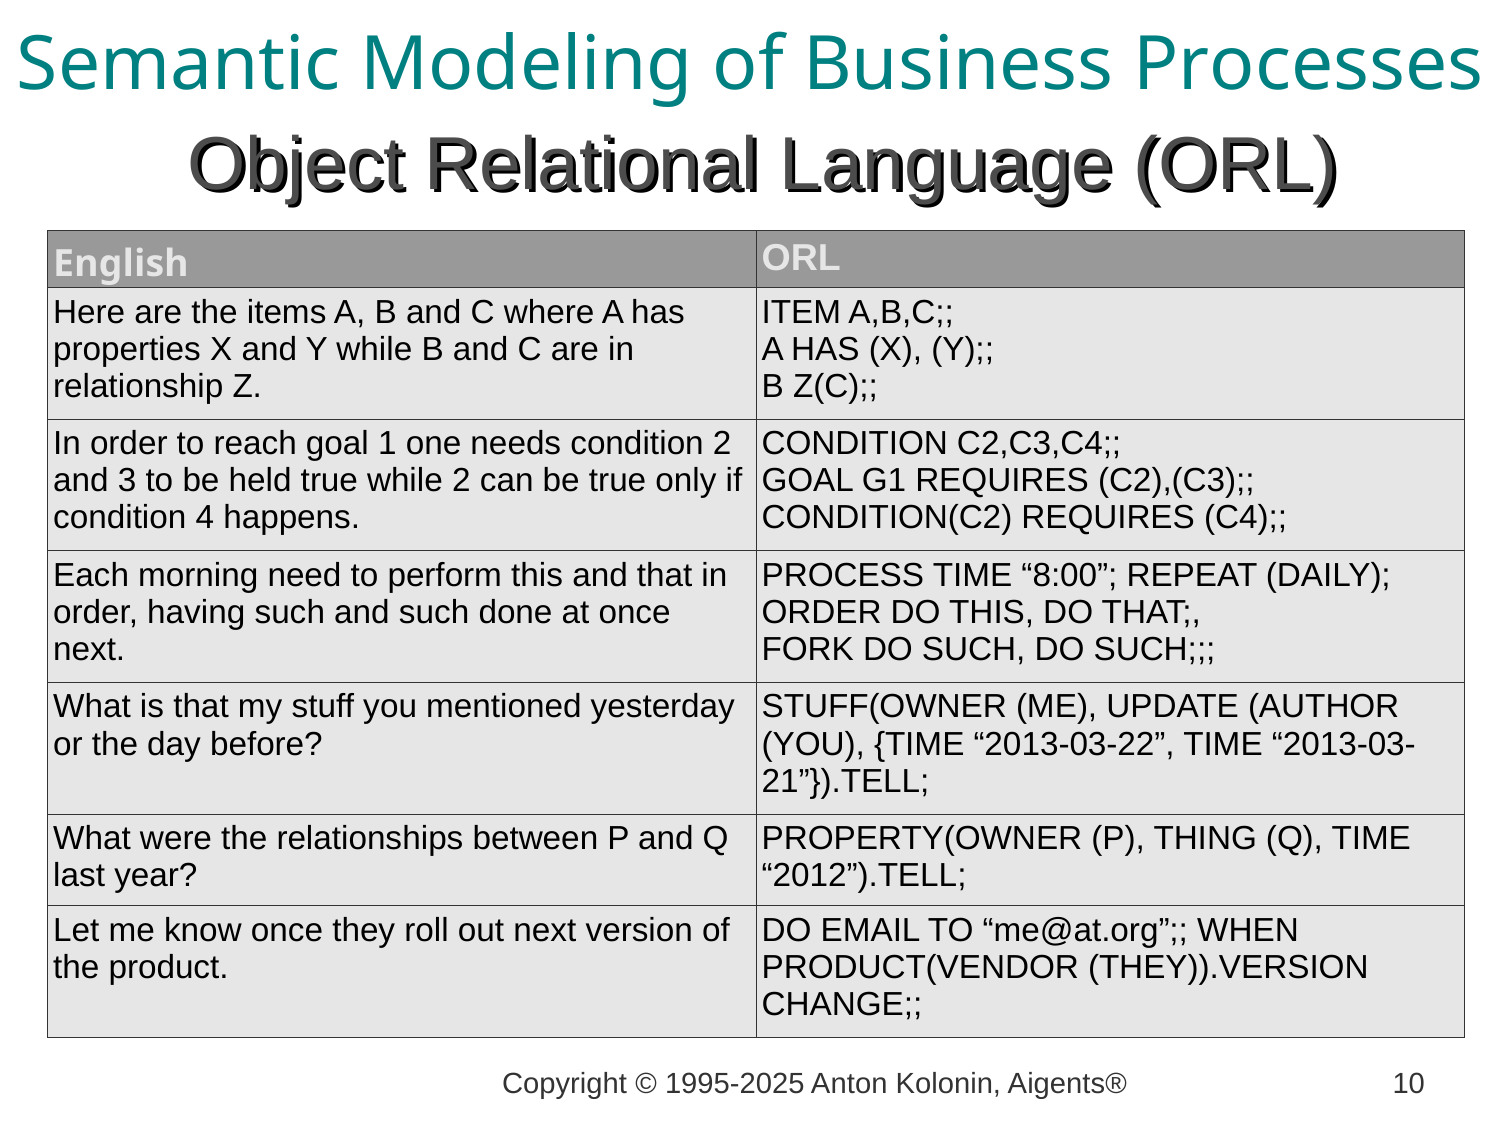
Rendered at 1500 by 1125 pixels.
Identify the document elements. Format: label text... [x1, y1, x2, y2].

table_cell PROPERTY(OWNER (P), THING (Q), TIME “2012”).TELL; [757, 815, 1464, 905]
table_cell Here are the items A, B and C where A has properties X and Y while B and C are in relationship Z. [48, 288, 756, 419]
title Object Relational Language (ORL) [0, 119, 1500, 213]
table_cell DO EMAIL TO “me@at.org”;; WHEN PRODUCT(VENDOR (THEY)).VERSION CHANGE;; [757, 906, 1464, 1037]
table_cell ITEM A,B,C;; A HAS (X), (Y);; B Z(C);; [757, 288, 1464, 419]
table_cell Let me know once they roll out next version of the product. [48, 906, 756, 1037]
table_header ORL [757, 231, 1464, 287]
table_cell CONDITION C2,C3,C4;; GOAL G1 REQUIRES (C2),(C3);; CONDITION(C2) REQUIRES (C4);; [757, 420, 1464, 550]
text_box Semantic Modeling of Business Processes [0, 0, 1500, 119]
table_cell In order to reach goal 1 one needs condition 2 and 3 to be held true while 2 can be true only if condition 4 happens. [48, 420, 756, 550]
table_cell What were the relationships between P and Q last year? [48, 815, 756, 905]
table_header English [48, 231, 756, 287]
table_cell What is that my stuff you mentioned yesterday or the day before? [48, 683, 756, 814]
table_cell PROCESS TIME “8:00”; REPEAT (DAILY); ORDER DO THIS, DO THAT;, FORK DO SUCH, DO SUCH;;; [757, 551, 1464, 682]
table_cell STUFF(OWNER (ME), UPDATE (AUTHOR (YOU), {TIME “2013-03-22”, TIME “2013-03-21”}).TELL; [757, 683, 1464, 814]
table_cell Each morning need to perform this and that in order, having such and such done at once next. [48, 551, 756, 682]
